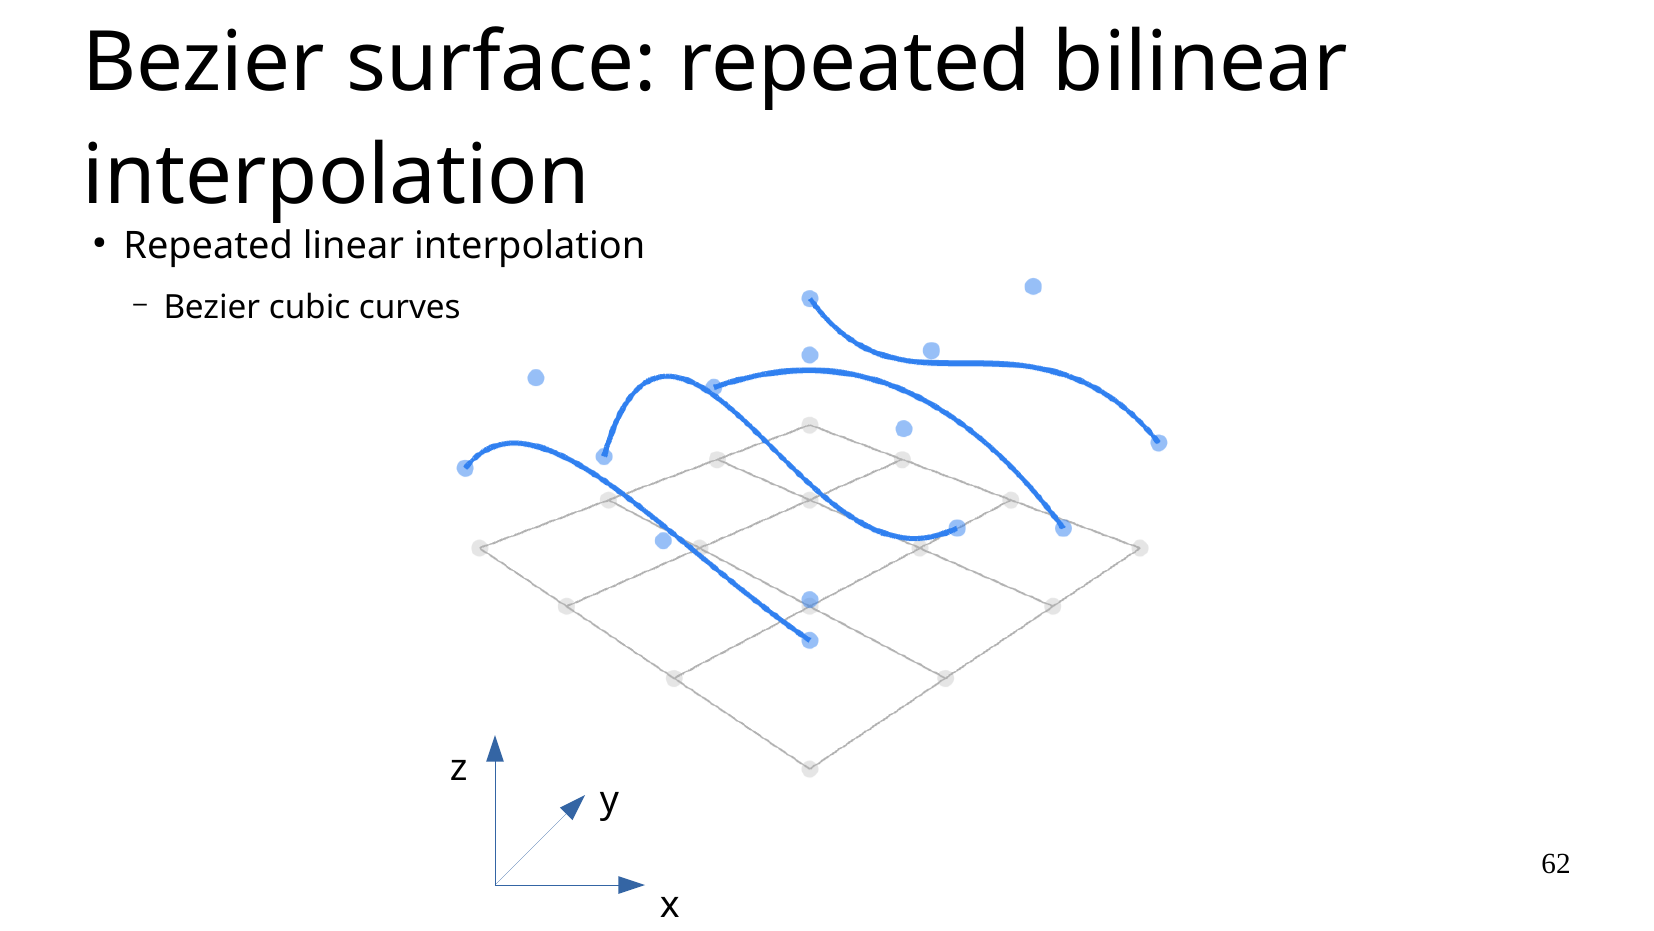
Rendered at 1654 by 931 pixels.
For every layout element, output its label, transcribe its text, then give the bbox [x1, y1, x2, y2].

text_box y [585, 765, 631, 827]
title Bezier surface: repeated bilinear interpolation [82, 37, 1571, 193]
text_box x [645, 870, 691, 931]
picture [430, 331, 1246, 841]
text_box z [435, 733, 511, 796]
list Repeated linear interpolation Bezier cubic curves [82, 217, 1571, 331]
